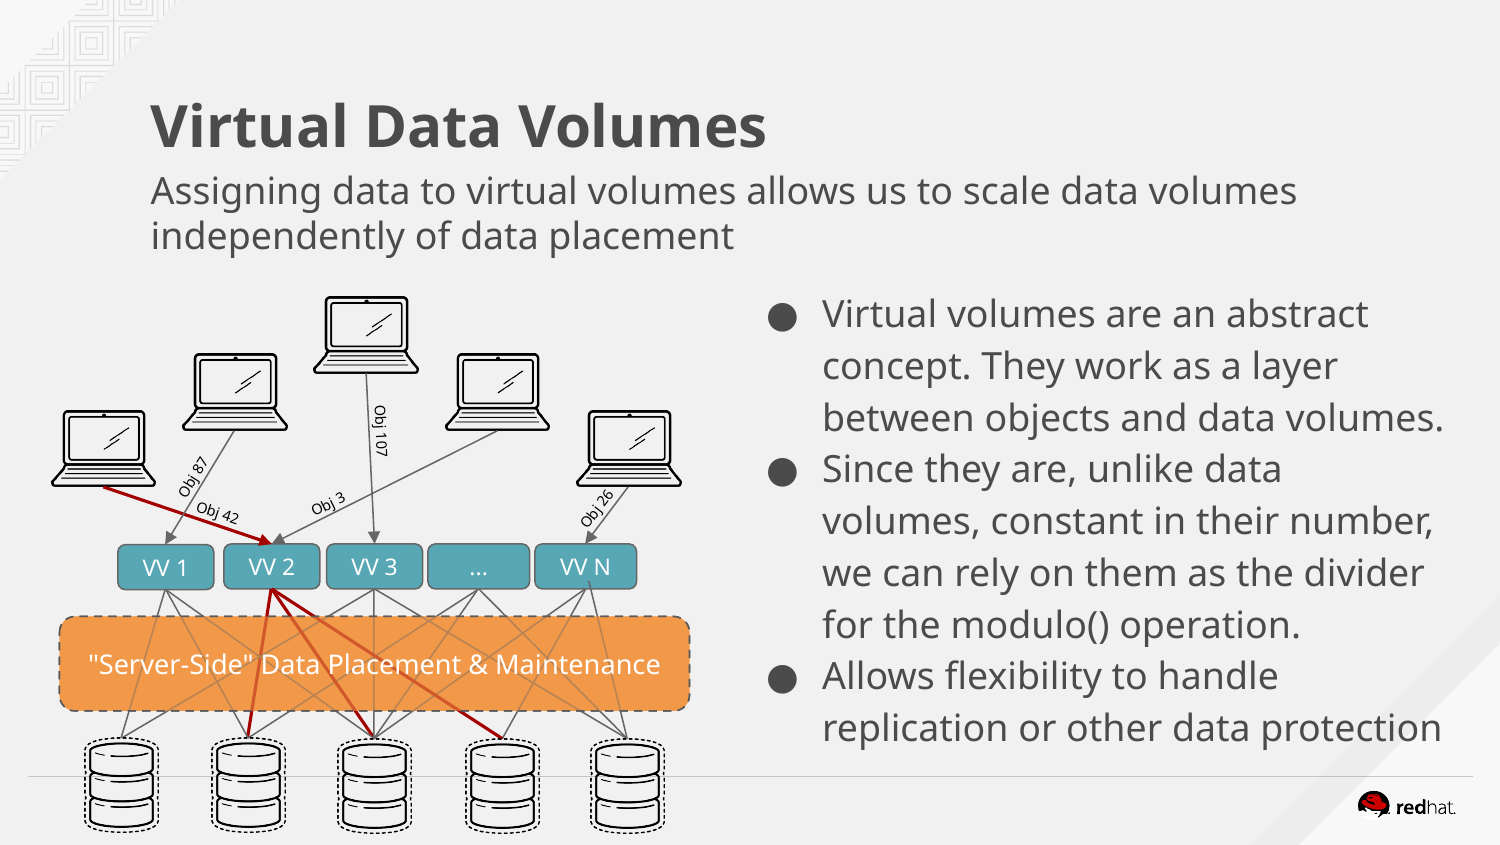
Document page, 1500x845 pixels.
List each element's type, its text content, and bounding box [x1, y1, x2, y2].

text_box VV 1 [117, 544, 214, 590]
picture [0, 0, 1500, 845]
text_box "Server-Side" Data Placement & Maintenance [59, 616, 690, 711]
text_box VV 3 [326, 543, 423, 589]
text_box Assigning data to virtual volumes allows us to scale data volumes independently of data placement [135, 152, 1365, 207]
text_box VV N [534, 543, 637, 589]
text_box Obj 3 [271, 459, 379, 537]
text_box Virtual Data Volumes [135, 0, 1365, 152]
text_box ... [427, 543, 530, 589]
text_box Obj 26 [546, 453, 637, 557]
text_box VV 2 [223, 543, 320, 589]
text_box Obj 87 [145, 421, 230, 527]
text_box Virtual volumes are an abstract concept. They work as a layer between objects and data volumes. Since they are, unlike data volumes, constant in their number, we can rely on them as the divider for the modulo() operation. Allows flexibility to handle replication or other data protection [732, 268, 1461, 703]
text_box Obj 42 [184, 482, 273, 540]
text_box Obj 107 [367, 379, 408, 483]
